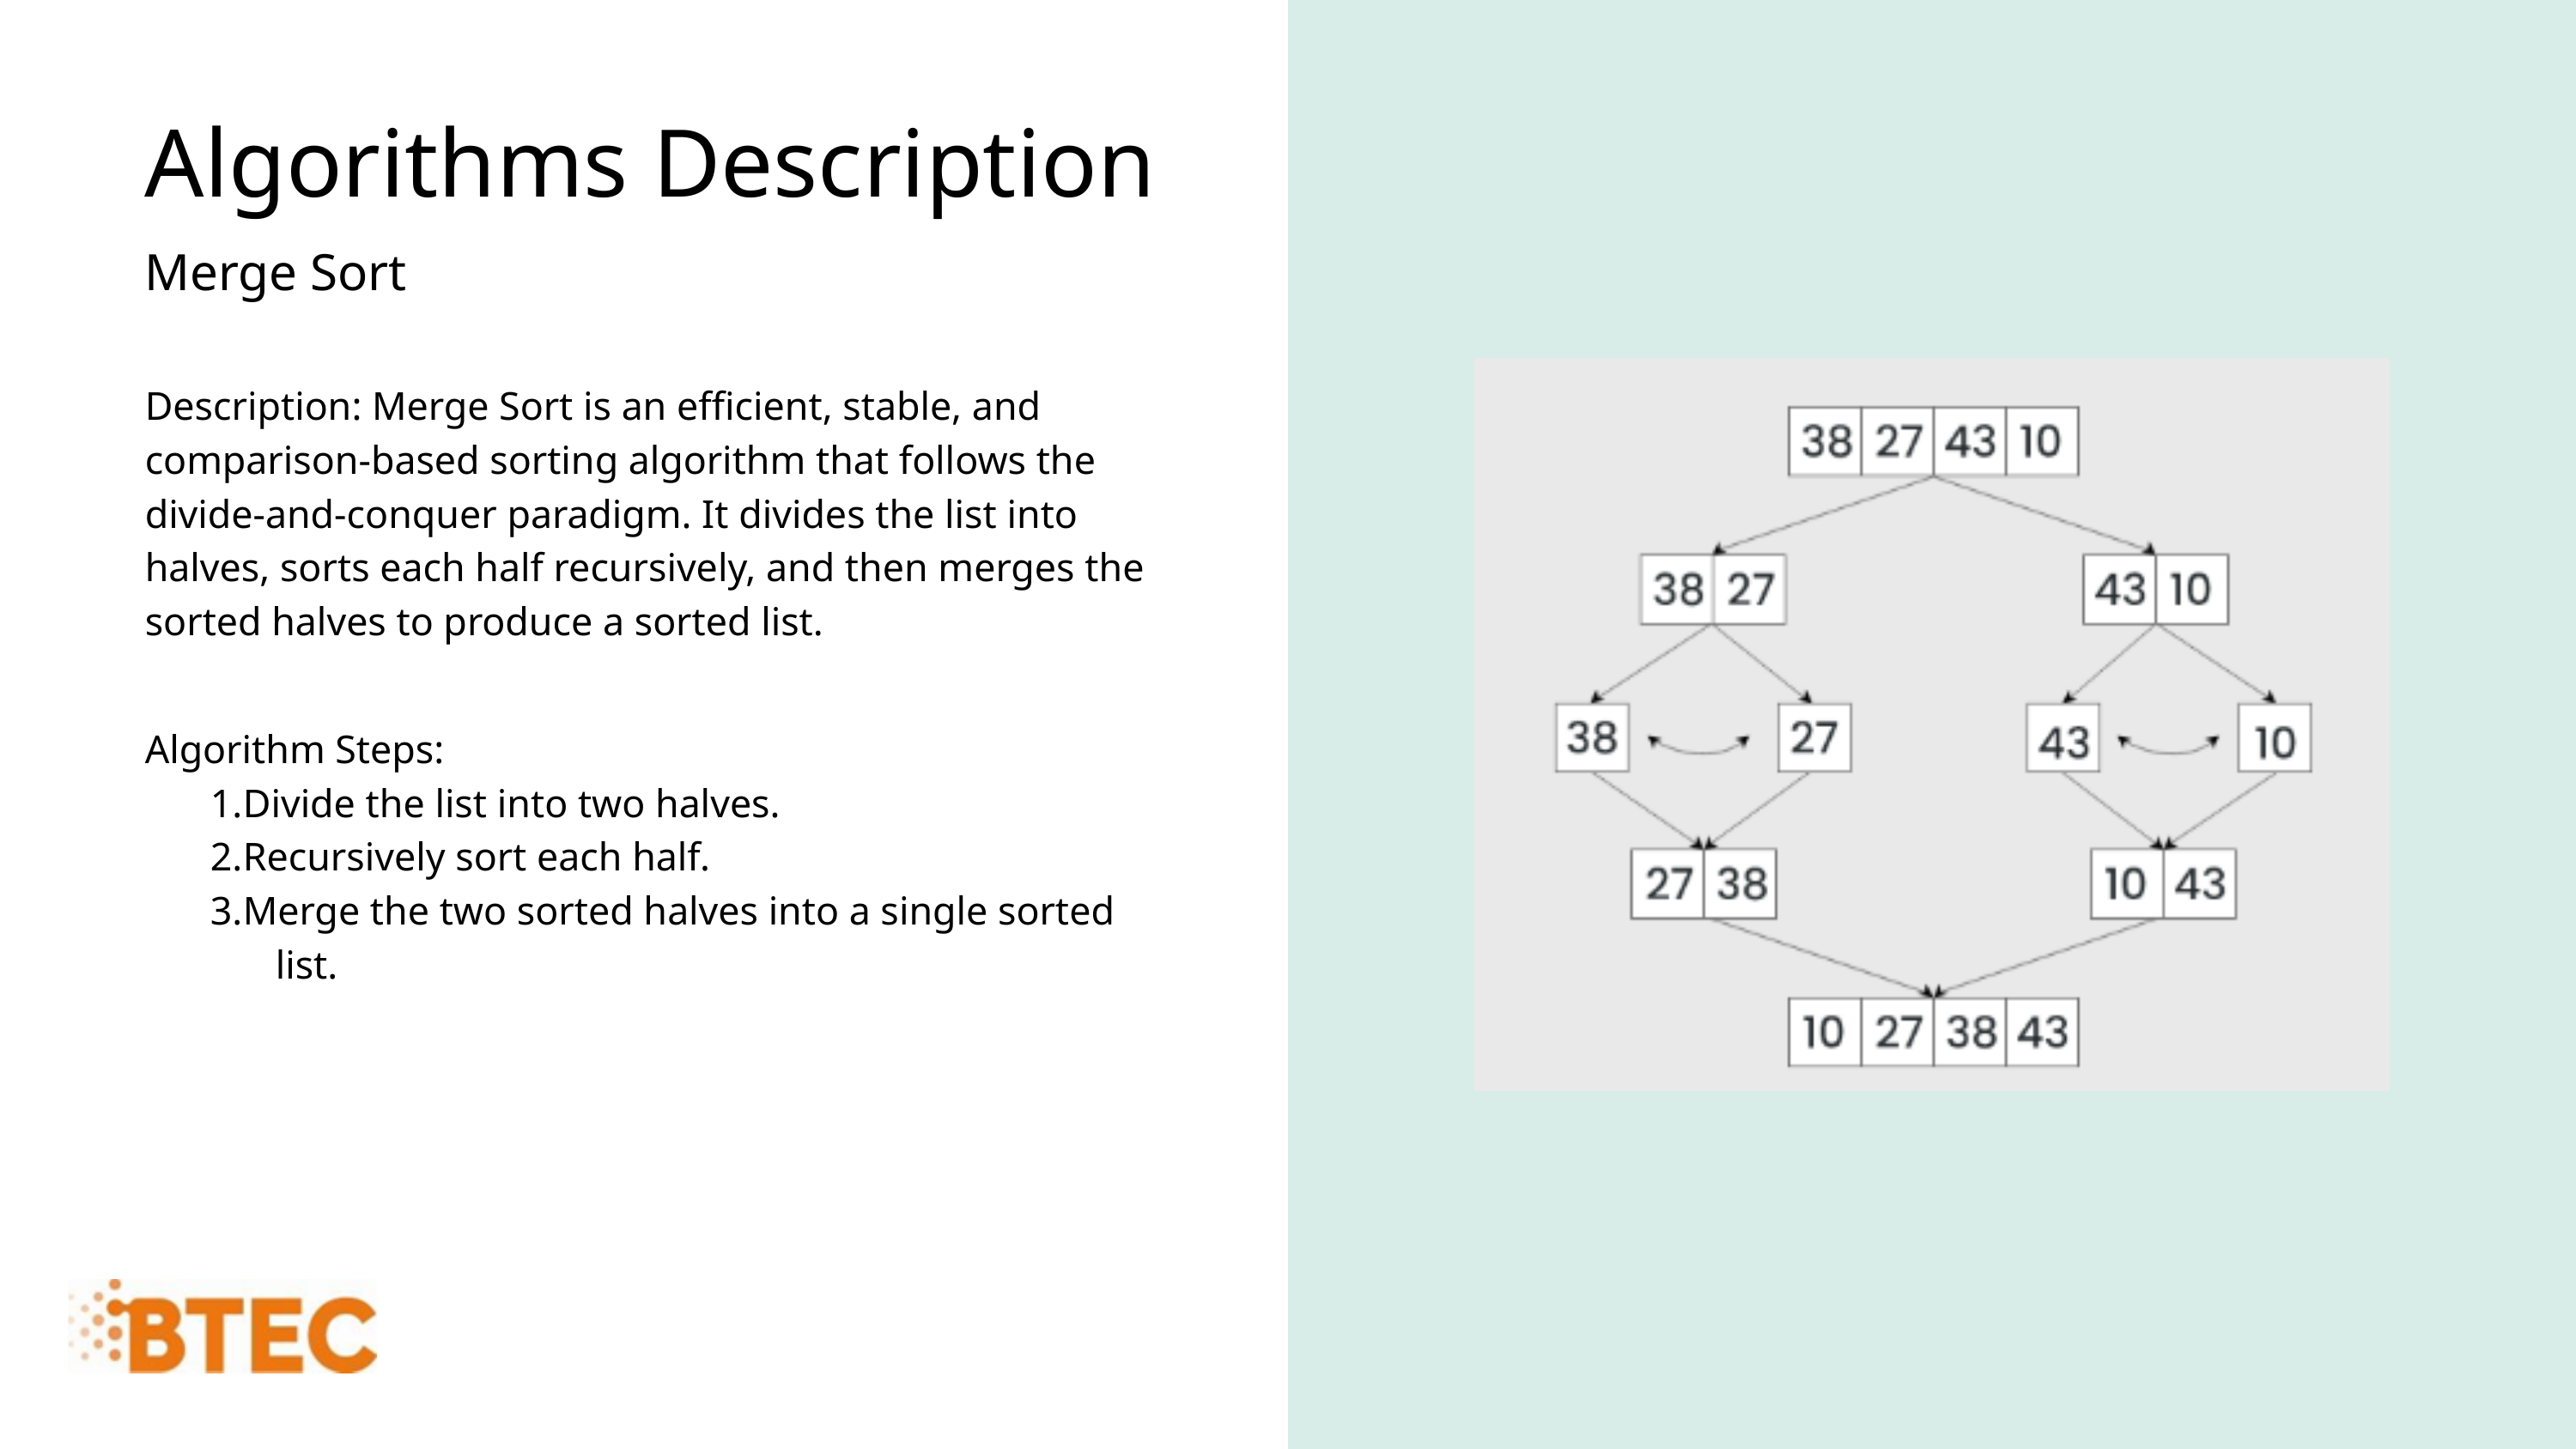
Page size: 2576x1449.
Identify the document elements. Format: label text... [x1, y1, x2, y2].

text_box Algorithm Steps: Divide the list into two halves. Recursively sort each half. Merge the two sorted halves into a single sorted list. [144, 717, 1188, 985]
text_box [68, 1279, 378, 1373]
text_box [1288, 0, 2576, 1449]
text_box Description: Merge Sort is an efficient, stable, and comparison-based sorting algorithm that follows the divide-and-conquer paradigm. It divides the list into halves, sorts each half recursively, and then merges the sorted halves to produce a sorted list. [144, 374, 1188, 641]
text_box Merge Sort [144, 230, 1554, 299]
text_box Algorithms Description [144, 84, 1242, 211]
